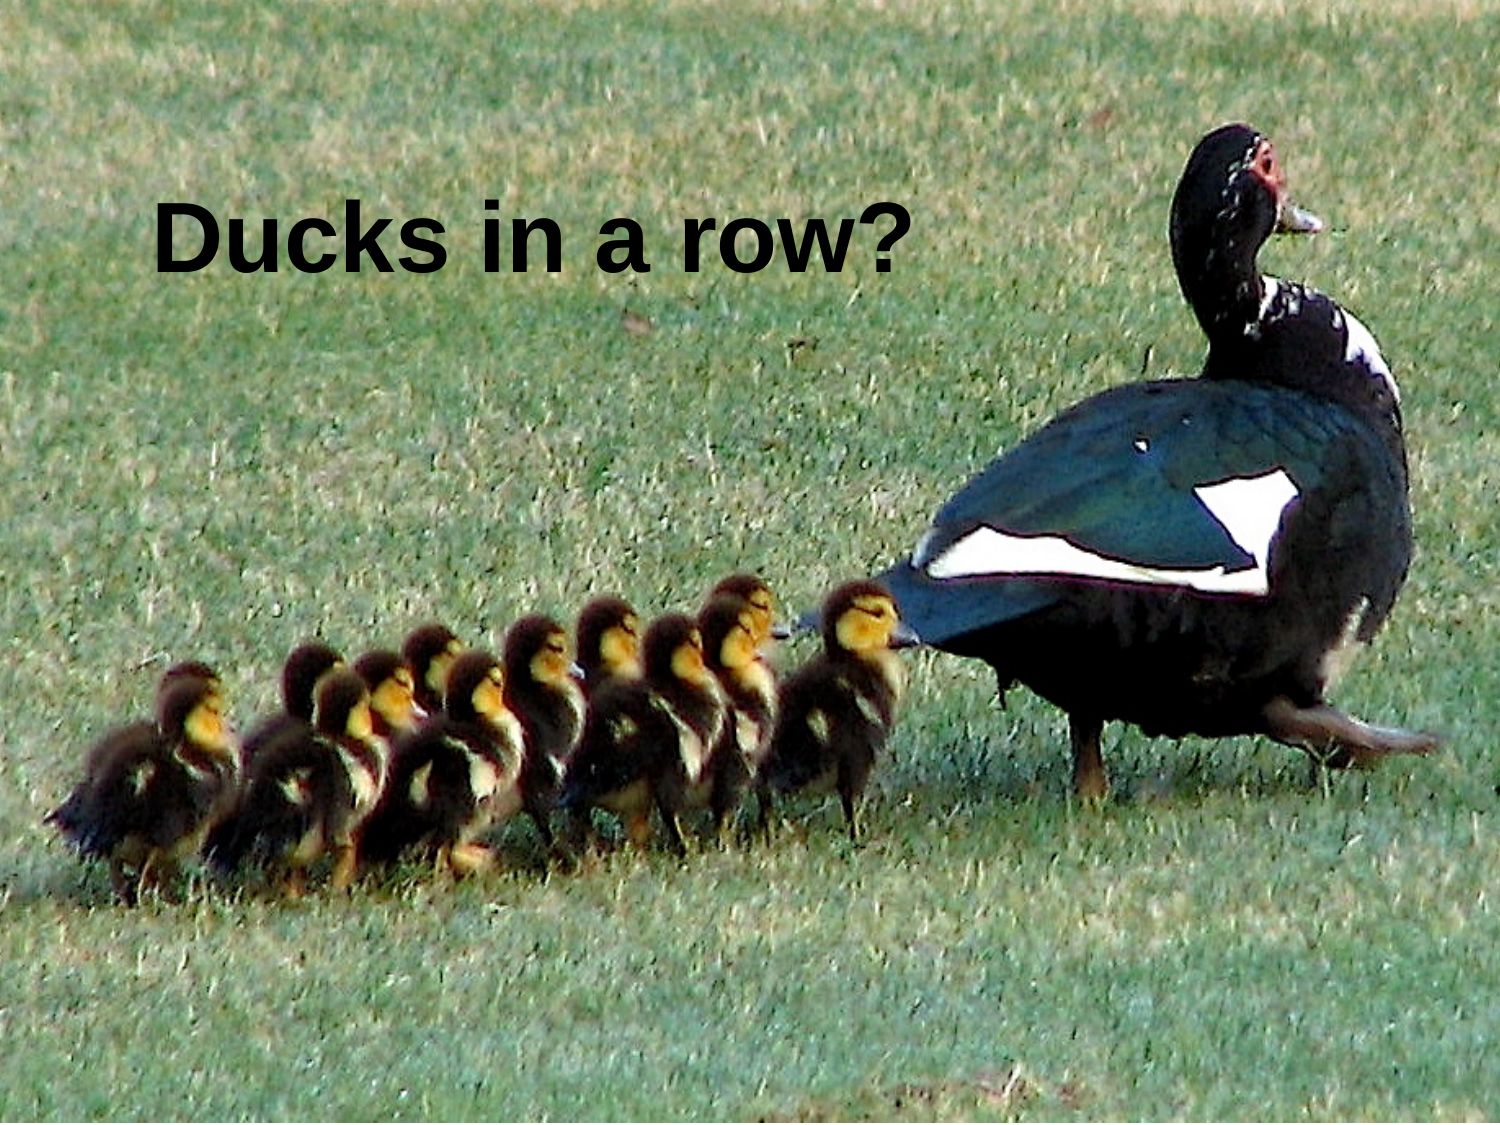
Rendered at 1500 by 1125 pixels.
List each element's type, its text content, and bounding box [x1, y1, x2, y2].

picture [0, 0, 1500, 1123]
text_box Ducks in a row? [136, 165, 962, 301]
